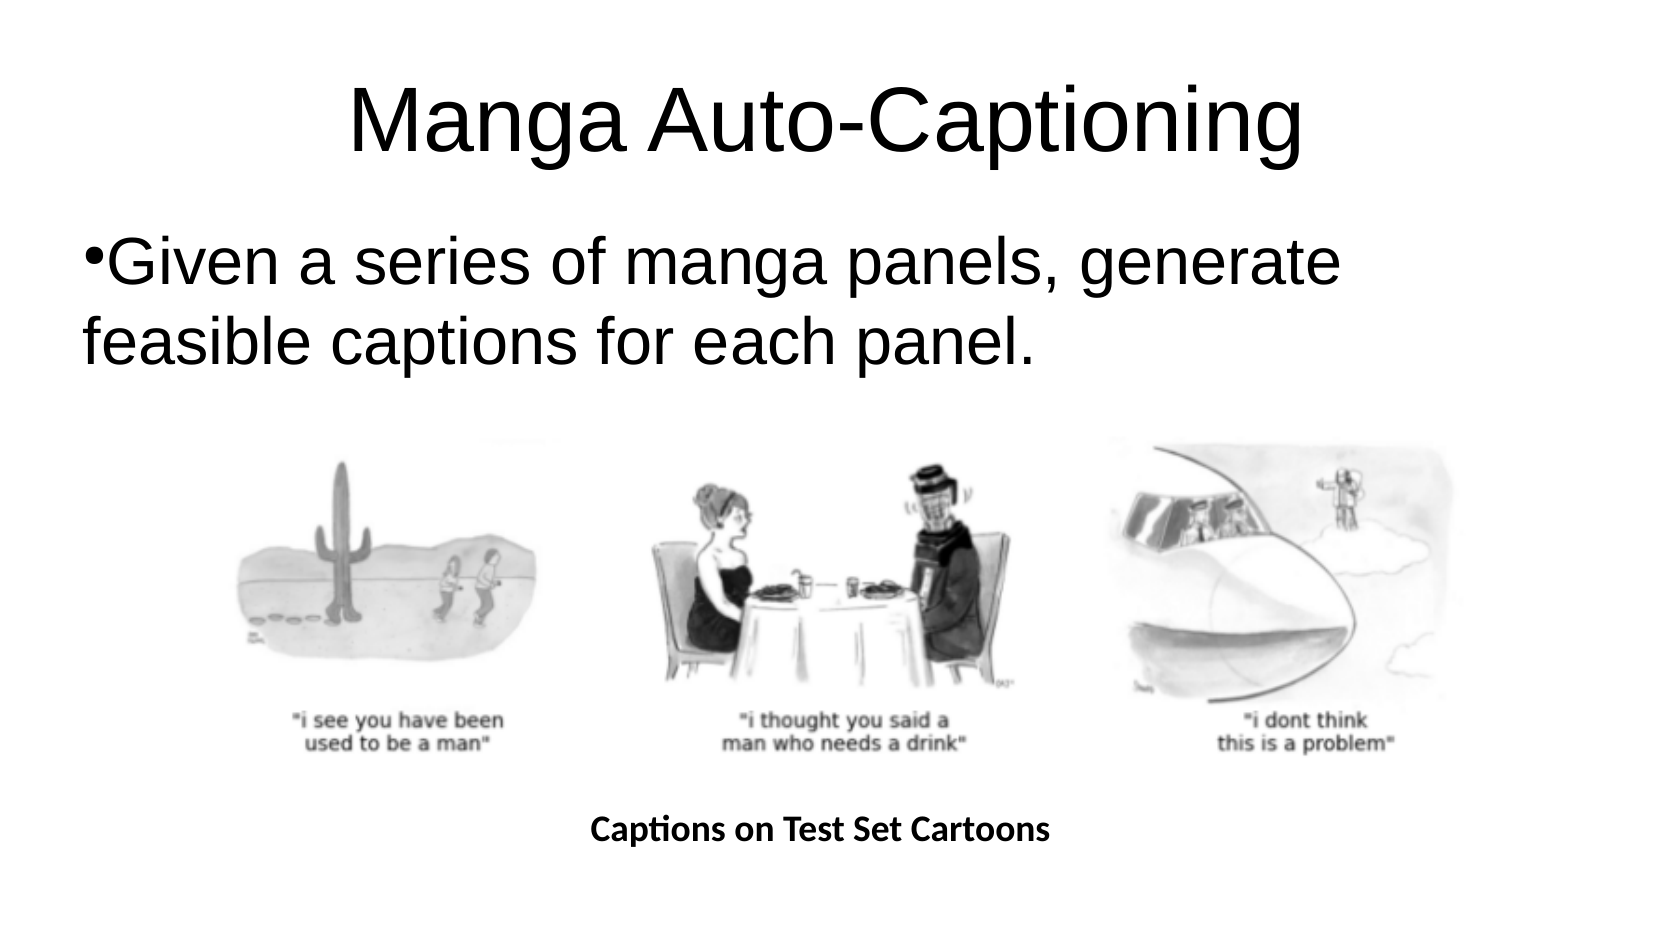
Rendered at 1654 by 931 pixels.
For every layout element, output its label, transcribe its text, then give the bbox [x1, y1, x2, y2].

text_box Captions on Test Set Cartoons [556, 795, 1086, 902]
list Given a series of manga panels, generate feasible captions for each panel. [82, 217, 1571, 758]
title Manga Auto-Captioning [82, 37, 1571, 193]
picture [168, 426, 1473, 767]
